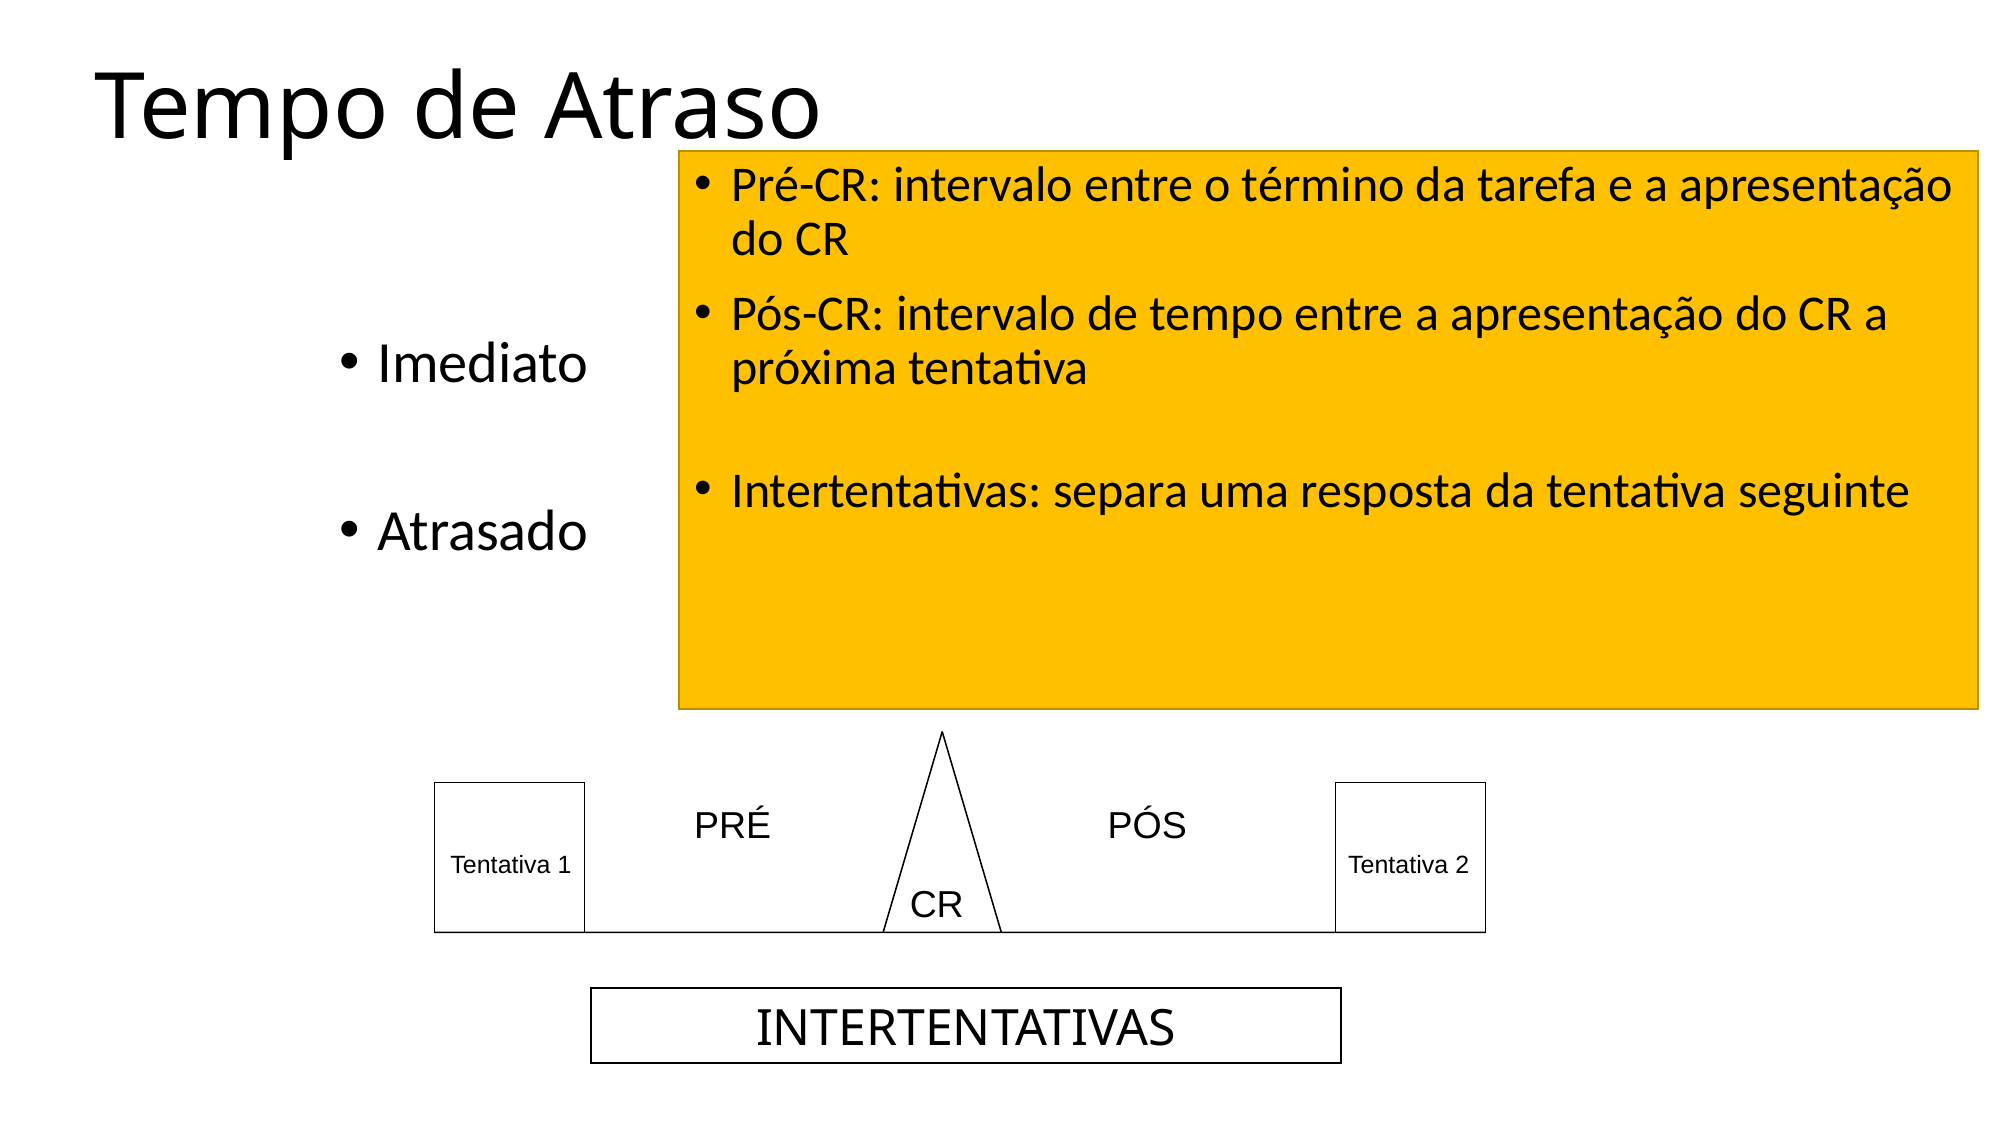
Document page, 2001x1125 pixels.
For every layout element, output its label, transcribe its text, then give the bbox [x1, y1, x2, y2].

text_box Tentativa 1 [435, 841, 587, 887]
text_box PÓS [1092, 793, 1202, 854]
text_box Tentativa 2 [1333, 841, 1485, 887]
title Tempo de Atraso [79, 0, 1805, 218]
list Imediato Atrasado [324, 324, 679, 630]
text_box Pré-CR: intervalo entre o término da tarefa e a apresentação do CR Pós-CR: intervalo de tempo entre a apresentação do CR a próxima tentativa Intertentativas: separa uma resposta da tentativa seguinte [679, 150, 1979, 709]
text_box CR [895, 872, 979, 933]
text_box PRÉ [679, 793, 787, 854]
text_box INTERTENTATIVAS [591, 988, 1342, 1063]
